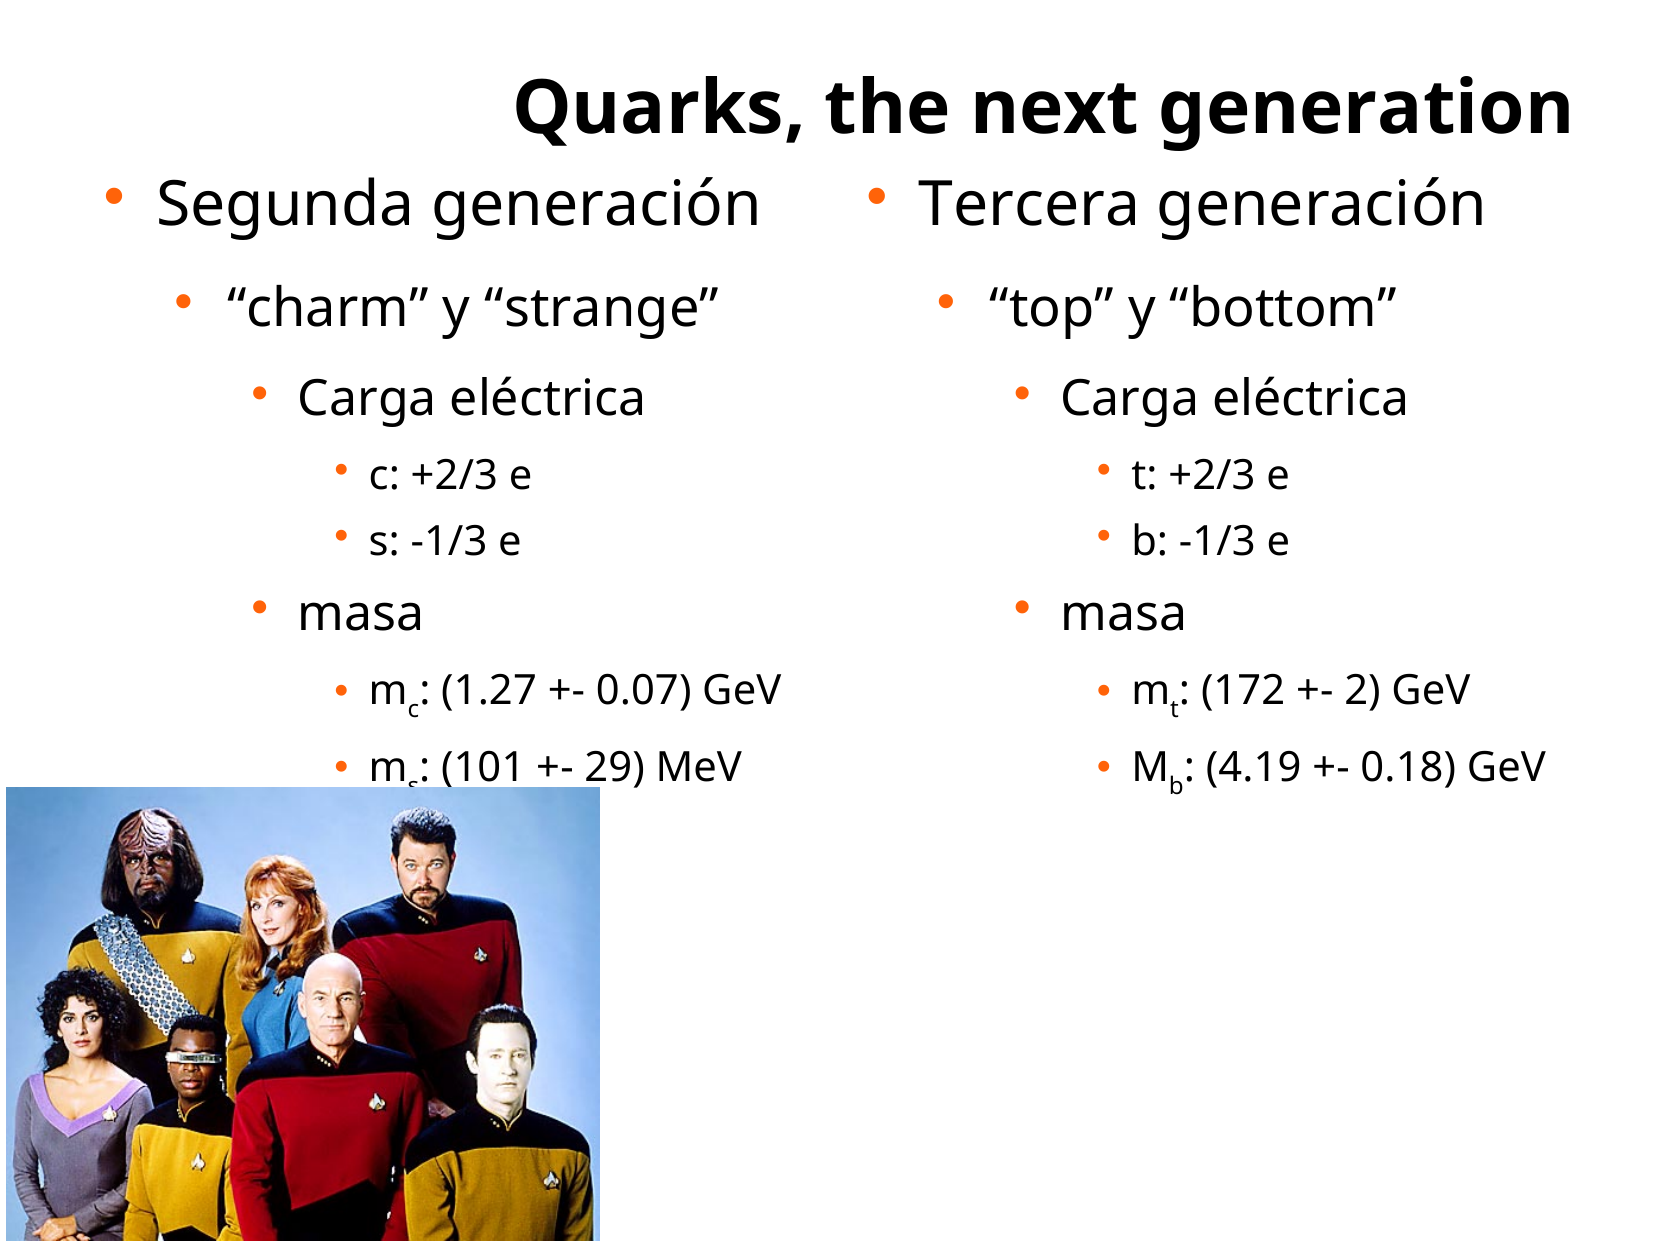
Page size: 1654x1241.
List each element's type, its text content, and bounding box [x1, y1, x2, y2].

title Quarks, the next generation [86, 49, 1575, 151]
list Tercera generación “top” y “bottom” Carga eléctrica t: +2/3 e b: -1/3 e masa mt: (172 +- 2) GeV Mb: (4.19 +- 0.18) GeV [848, 156, 1576, 976]
list Segunda generación “charm” y “strange” Carga eléctrica c: +2/3 e s: -1/3 e masa mc: (1.27 +- 0.07) GeV ms: (101 +- 29) MeV [86, 156, 813, 976]
picture [6, 787, 601, 1241]
